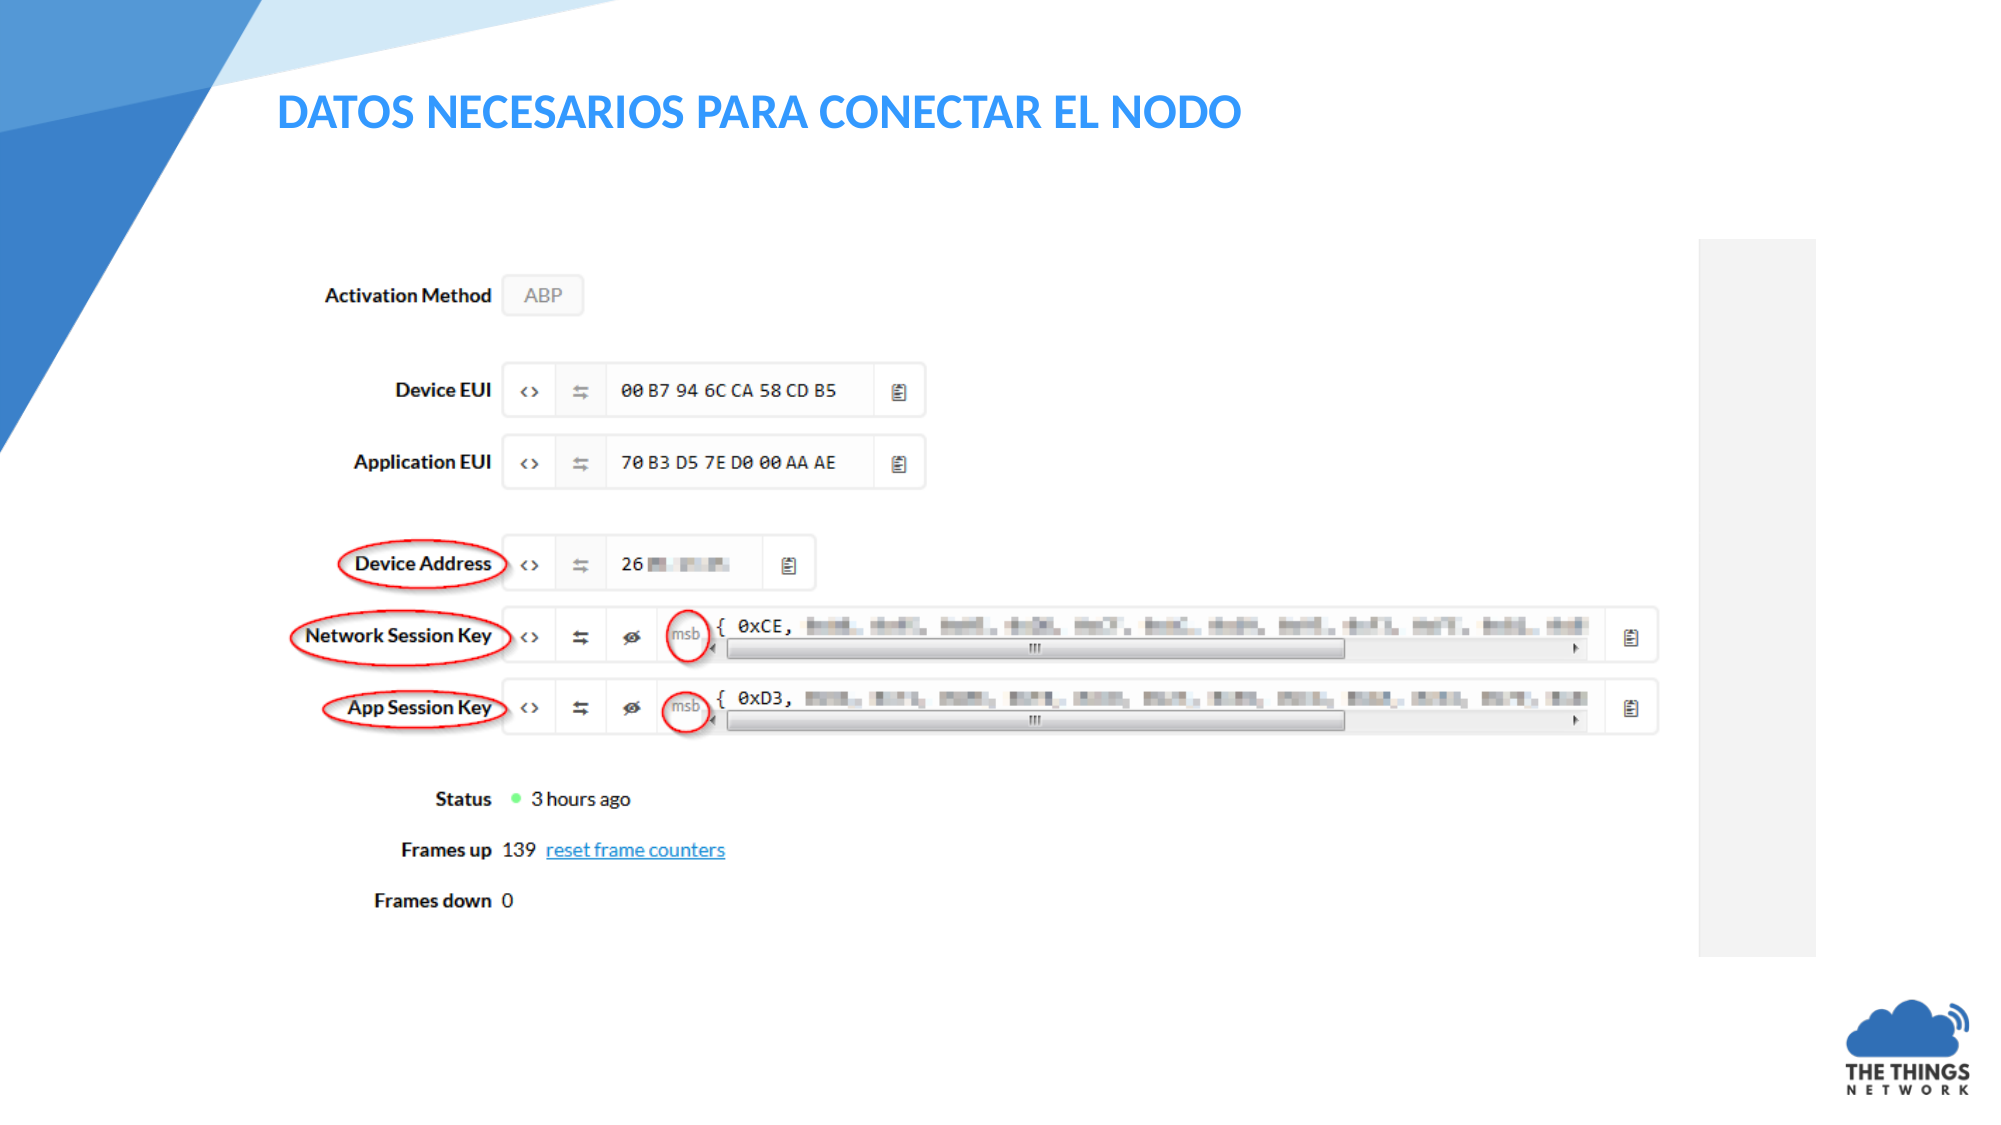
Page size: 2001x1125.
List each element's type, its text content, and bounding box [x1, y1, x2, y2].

picture [0, 0, 1970, 1095]
text_box DATOS NECESARIOS PARA CONECTAR EL NODO [99, 44, 1900, 233]
